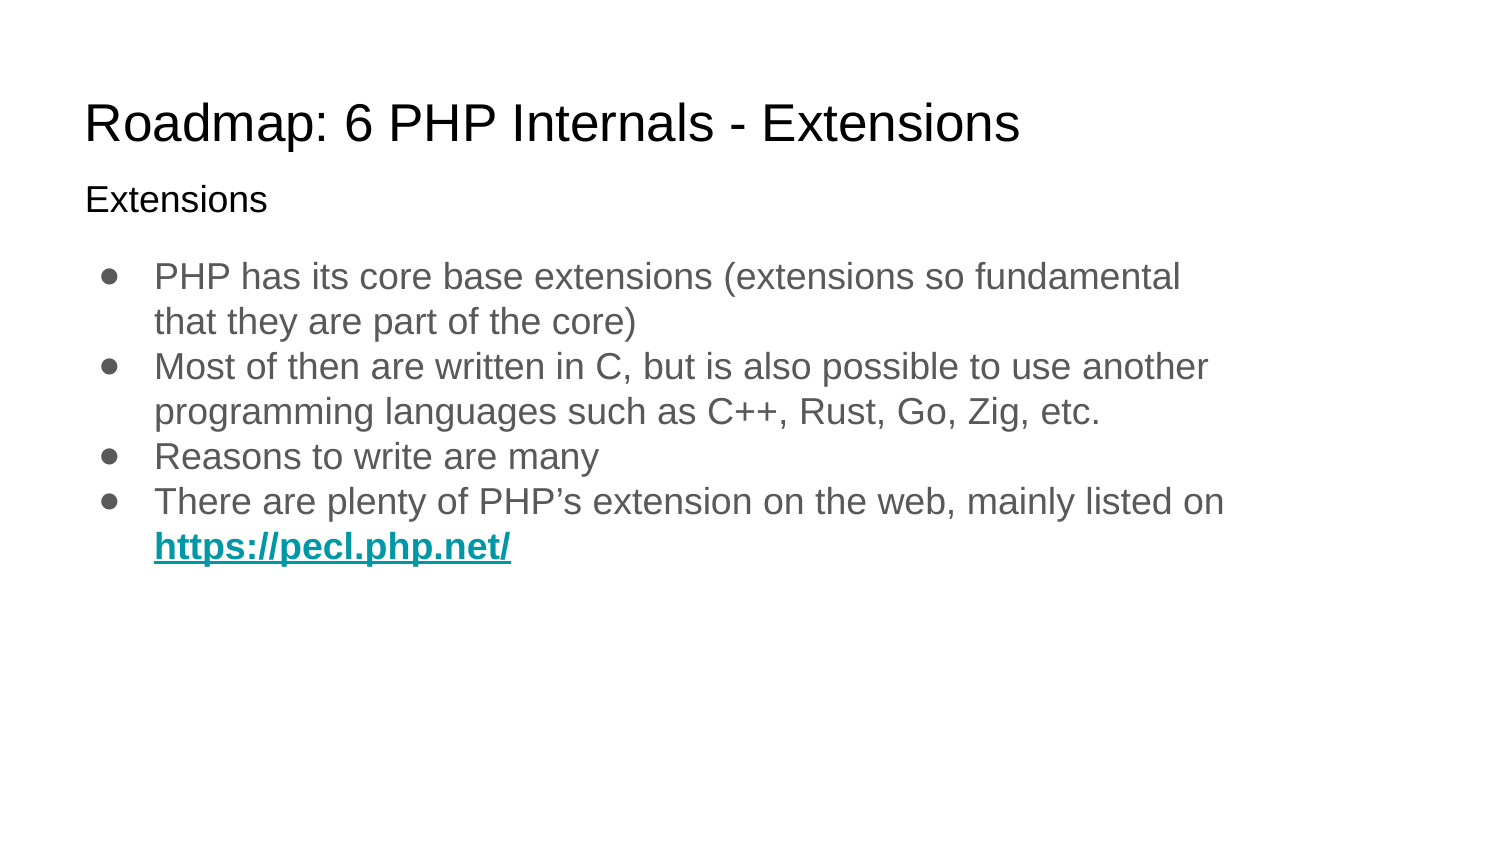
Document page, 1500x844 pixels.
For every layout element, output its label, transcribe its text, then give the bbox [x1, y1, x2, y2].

title Roadmap: 6 PHP Internals - Extensions [69, 72, 1468, 160]
text_box PHP has its core base extensions (extensions so fundamental that they are part of the core) Most of then are written in C, but is also possible to use another programming languages such as C++, Rust, Go, Zig, etc. Reasons to write are many There are plenty of PHP’s extension on the web, mainly listed on https://pecl.php.net/ [64, 236, 1264, 582]
title Extensions [69, 160, 1468, 233]
